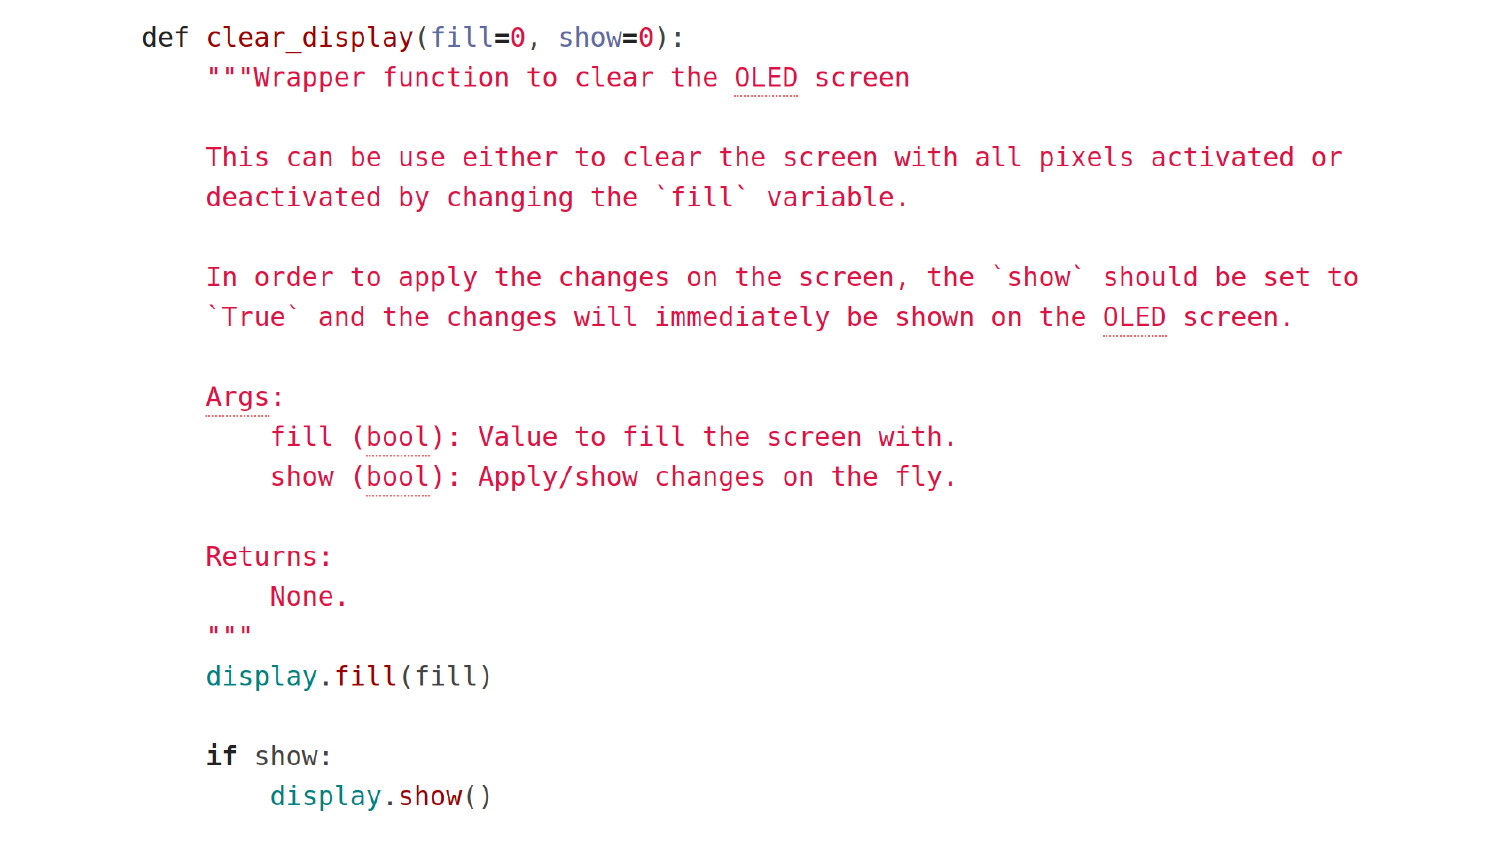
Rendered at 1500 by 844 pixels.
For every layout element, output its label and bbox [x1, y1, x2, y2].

picture [135, 24, 1365, 819]
